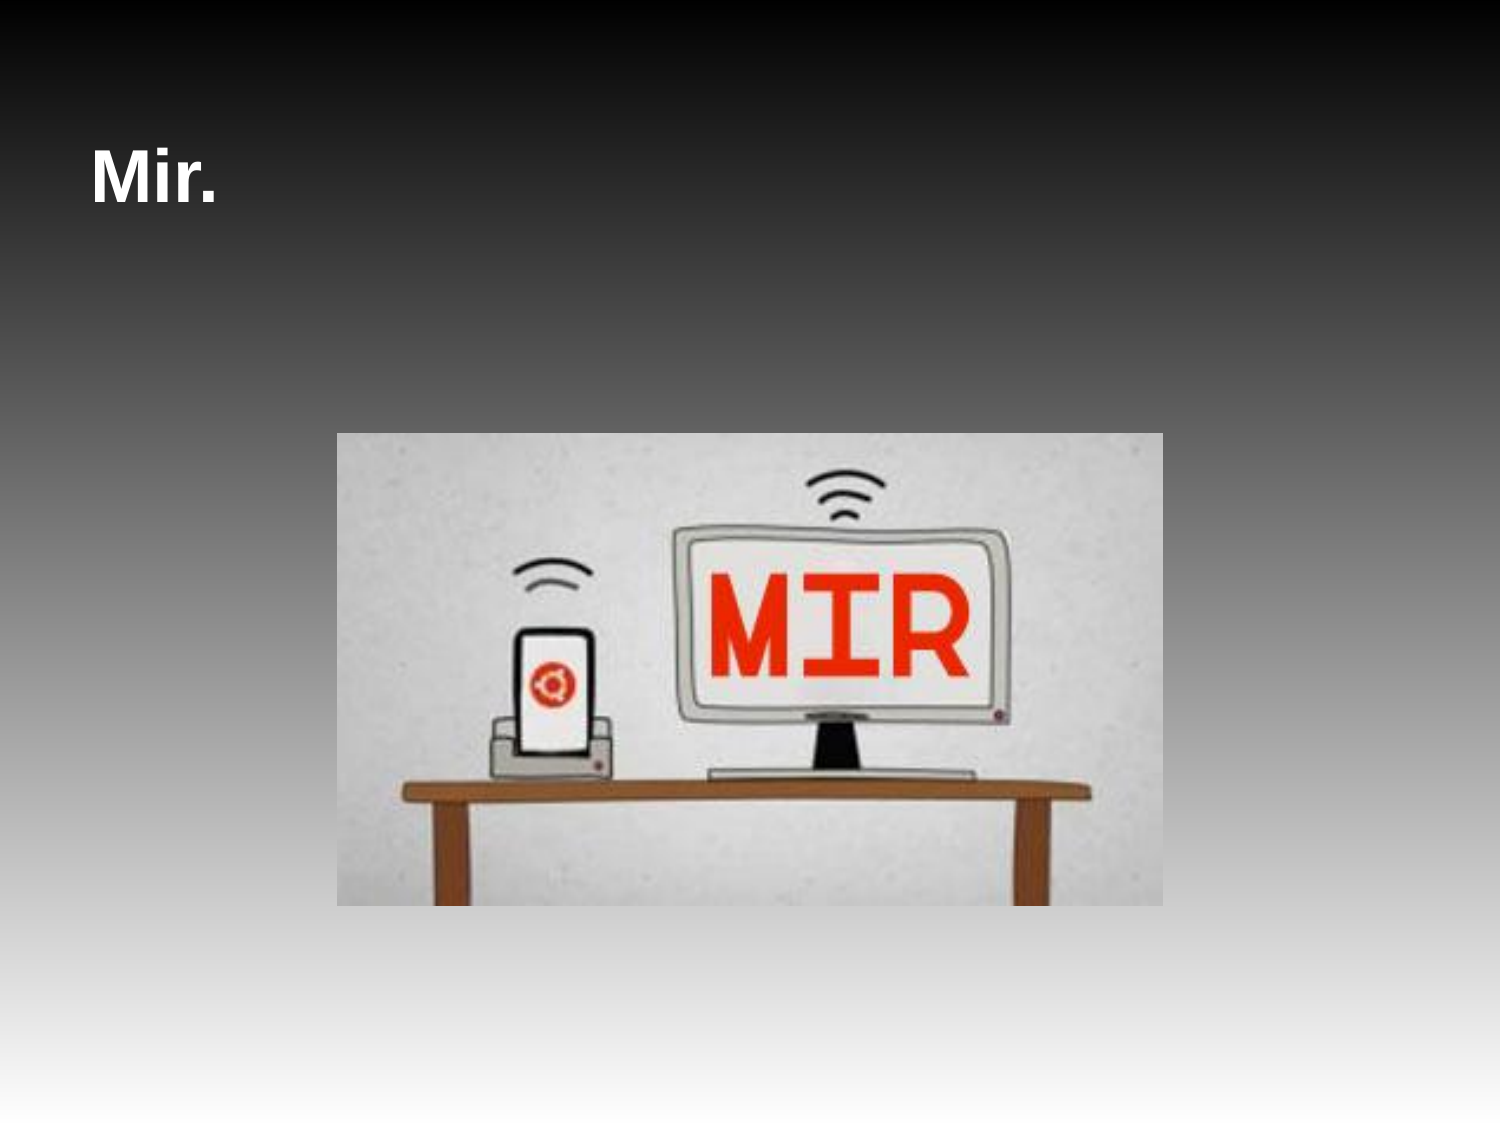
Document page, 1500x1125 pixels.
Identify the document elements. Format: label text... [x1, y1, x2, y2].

title Mir. [75, 45, 1425, 233]
picture [337, 433, 1163, 906]
